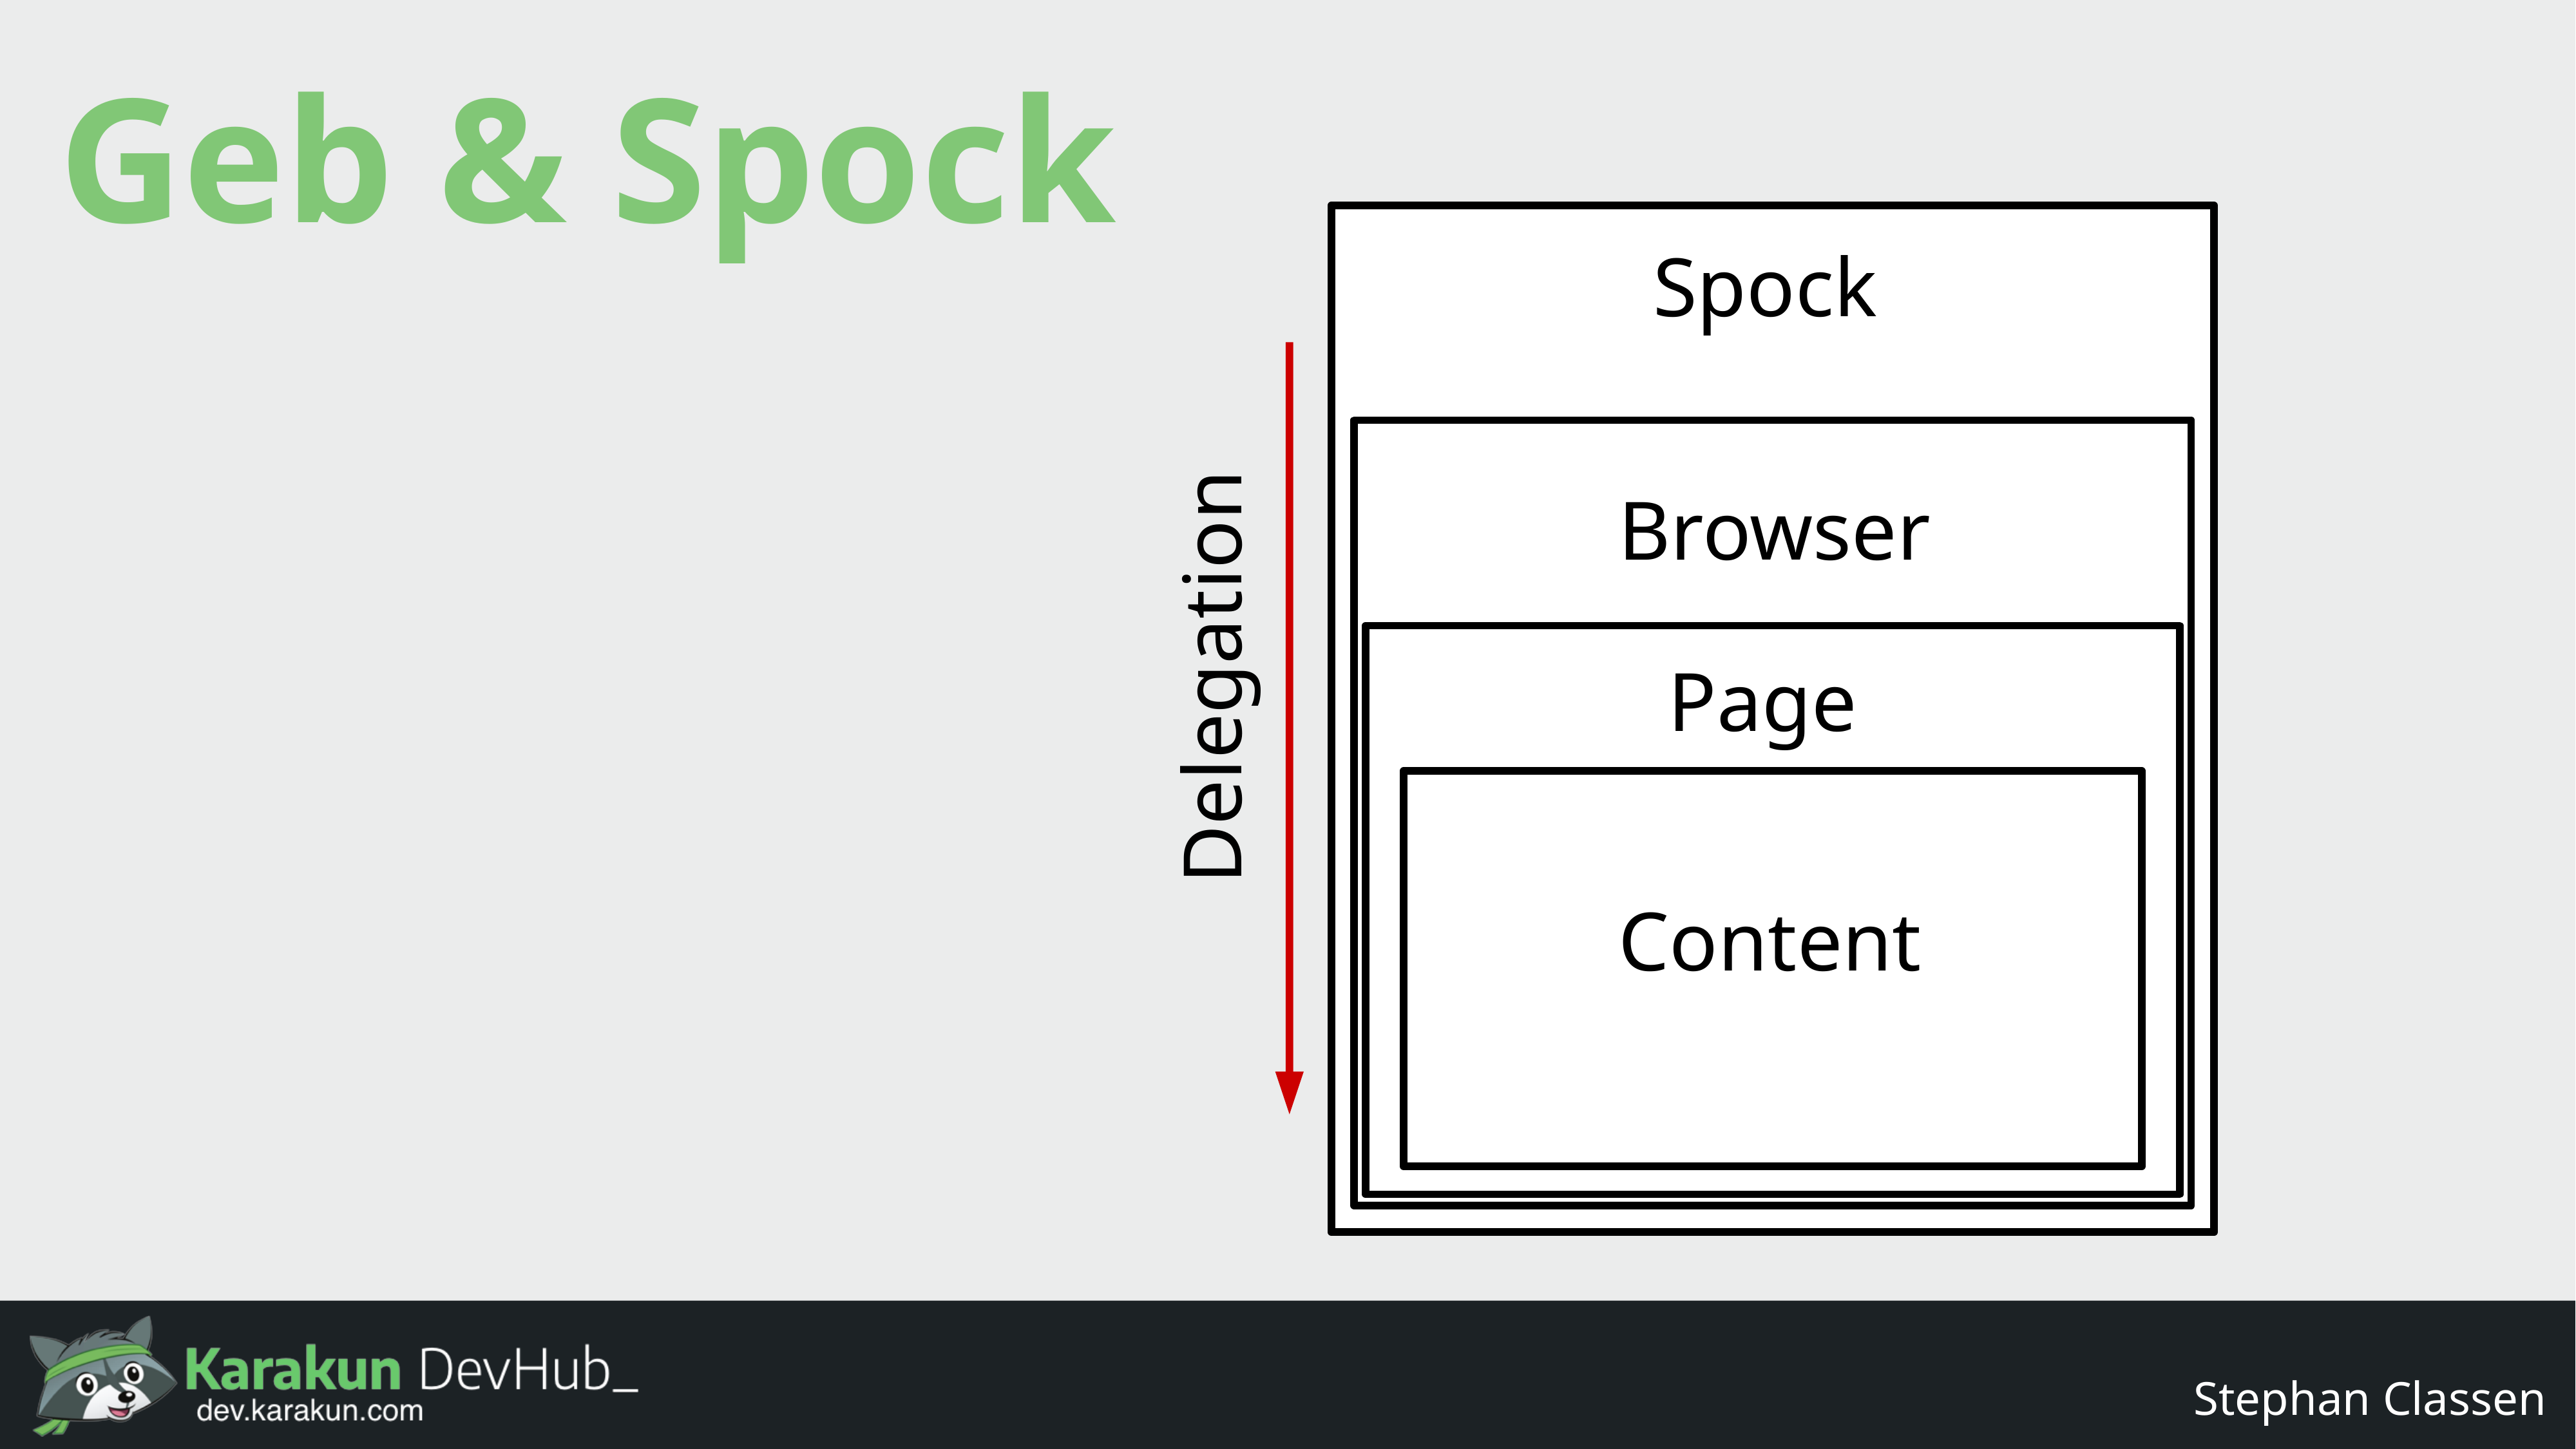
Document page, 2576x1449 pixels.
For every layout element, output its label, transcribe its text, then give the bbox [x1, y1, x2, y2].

text_box Geb & Spock [49, 34, 2523, 259]
text_box [0, 1300, 2575, 1449]
text_box Stephan Classen [1795, 1361, 2557, 1434]
text_box [1331, 259, 2215, 1233]
text_box Spock [1643, 231, 1885, 337]
picture [30, 1316, 647, 1437]
text_box Delegation [1156, 469, 1263, 894]
text_box Browser [1609, 474, 1942, 581]
text_box Page [1658, 645, 1871, 752]
text_box Content [1609, 885, 1929, 992]
